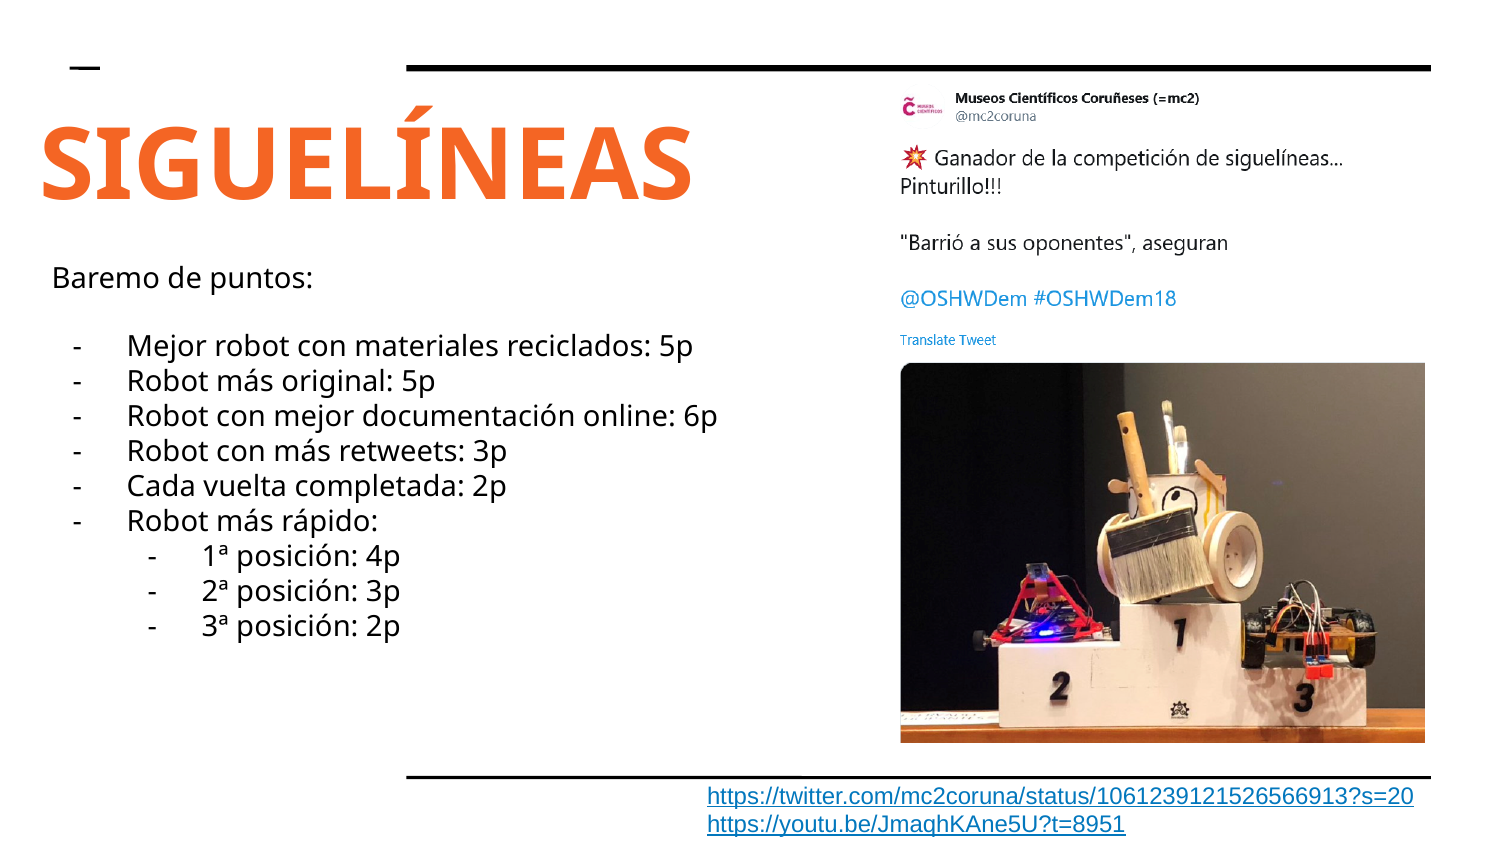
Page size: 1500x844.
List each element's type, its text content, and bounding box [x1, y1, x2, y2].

picture [892, 84, 1425, 743]
list Baremo de puntos: Mejor robot con materiales reciclados: 5p Robot más original: 5p Robot con mejor documentación online: 6p Robot con más retweets: 3p Cada vuelta completada: 2p Robot más rápido: 1ª posición: 4p 2ª posición: 3p 3ª posición: 2p [36, 244, 791, 817]
title SIGUELÍNEAS [24, 84, 892, 189]
text_box https://twitter.com/mc2coruna/status/1061239121526566913?s=20 https://youtu.be/JmaqhKAne5U?t=8951 [692, 765, 1436, 803]
